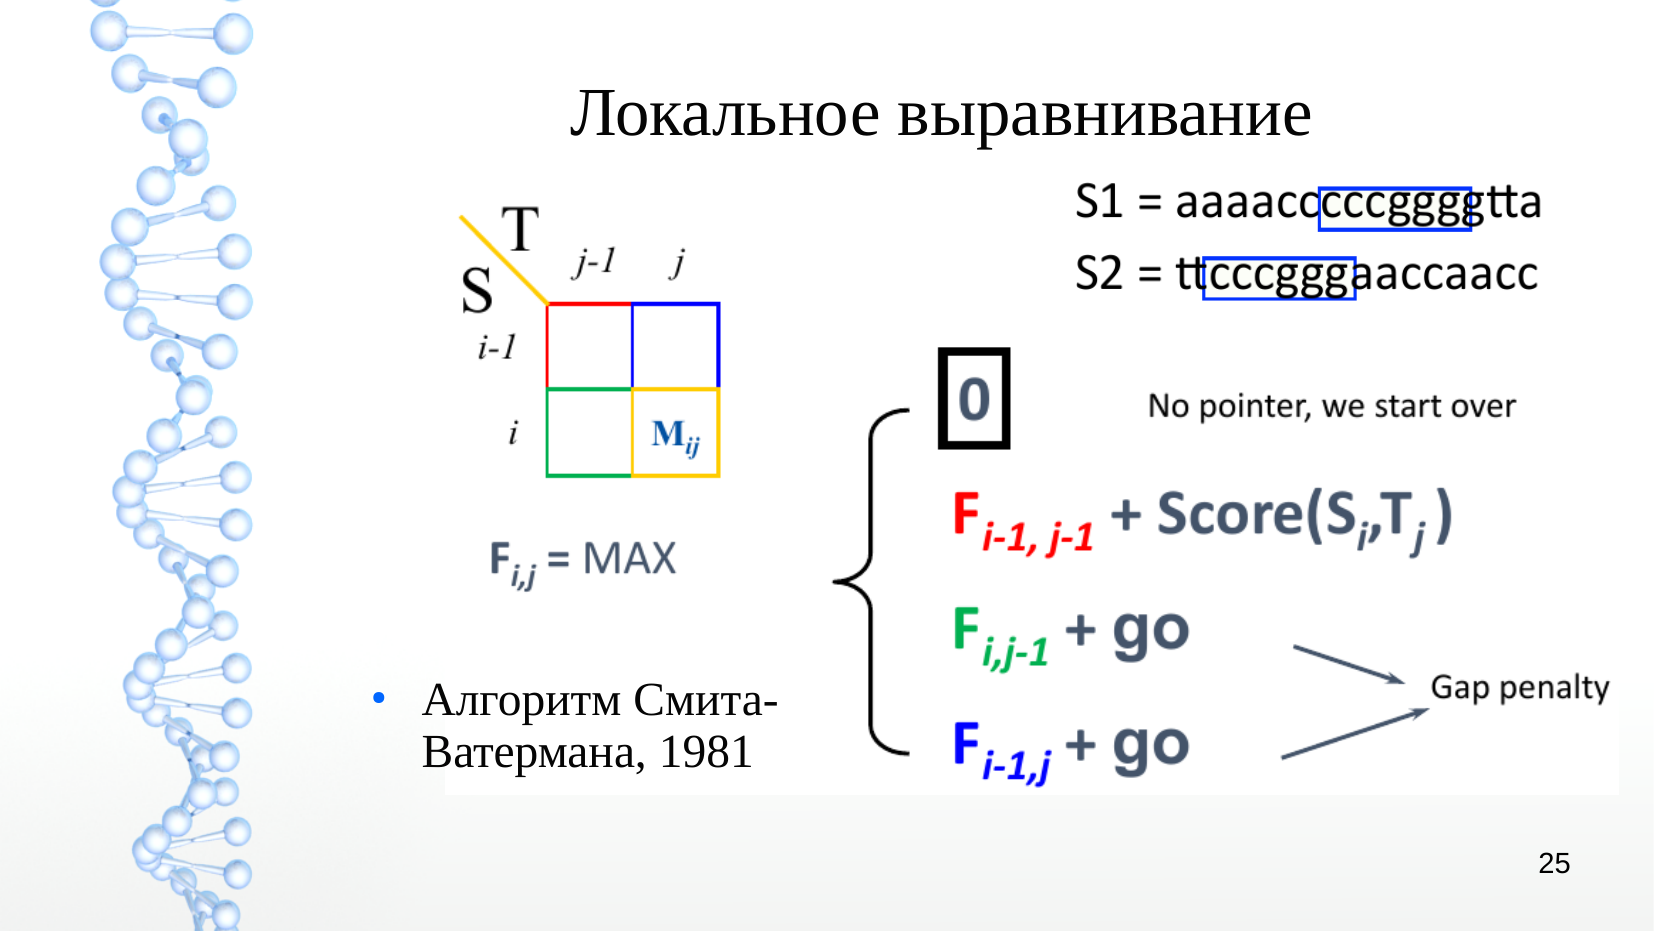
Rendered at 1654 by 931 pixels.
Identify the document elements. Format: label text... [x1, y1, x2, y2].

title Локальное выравнивание [277, 35, 1607, 189]
list Алгоритм Смита-Ватермана, 1981 [354, 673, 851, 780]
picture [0, 0, 1654, 931]
